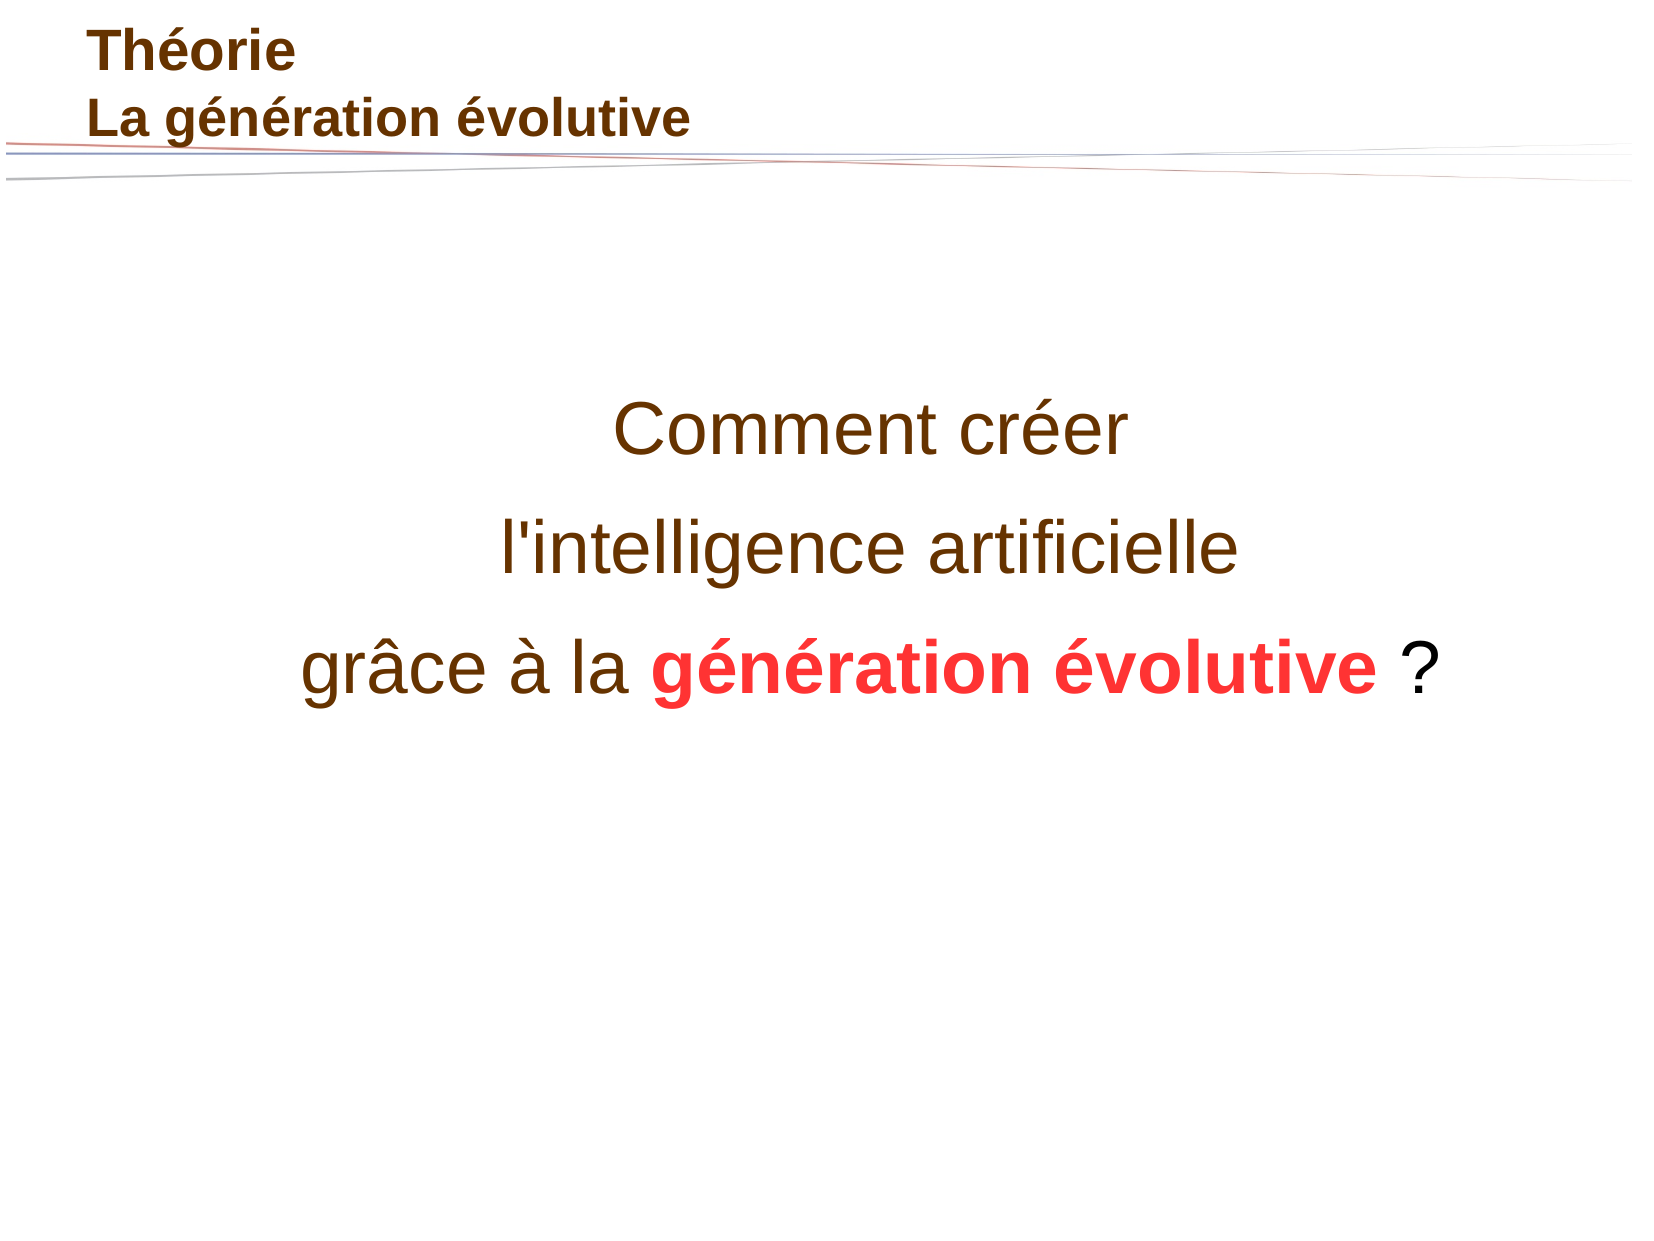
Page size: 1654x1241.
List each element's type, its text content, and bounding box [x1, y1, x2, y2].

list Comment créer l'intelligence artificielle grâce à la génération évolutive ? [82, 372, 1571, 715]
title Théorie La génération évolutive [0, 11, 780, 130]
picture [6, 133, 1632, 208]
